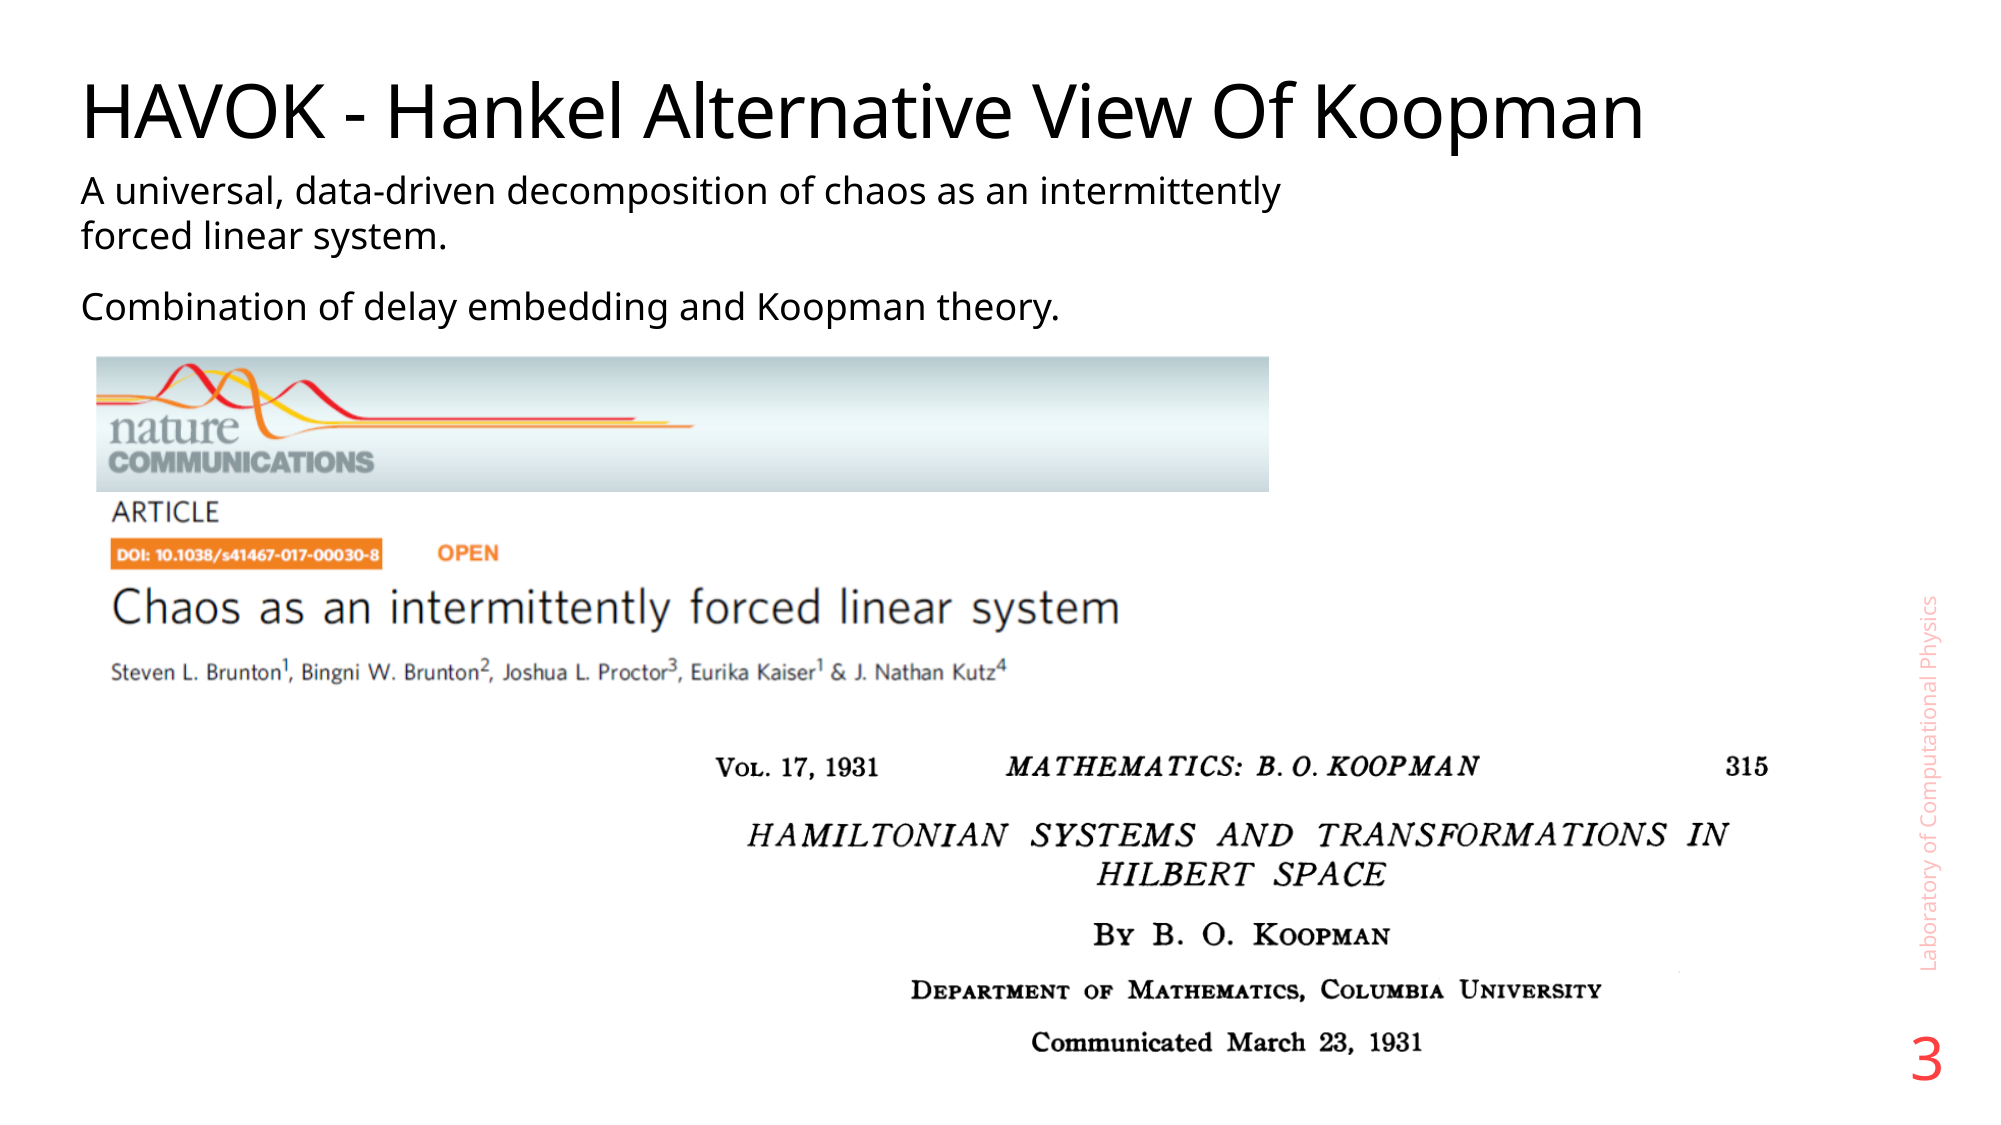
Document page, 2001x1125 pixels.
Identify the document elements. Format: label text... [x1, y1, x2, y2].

text_box A universal, data-driven decomposition of chaos as an intermittently forced linear system. [65, 160, 1416, 267]
title HAVOK - Hankel Alternative View Of Koopman [65, 66, 1805, 161]
picture [693, 730, 1820, 1064]
text_box Combination of delay embedding and Koopman theory. [65, 275, 1416, 337]
slide_number 3 [1852, 1012, 2000, 1110]
picture [96, 354, 1269, 688]
footer Laboratory of Computational Physics [1897, 400, 1958, 988]
